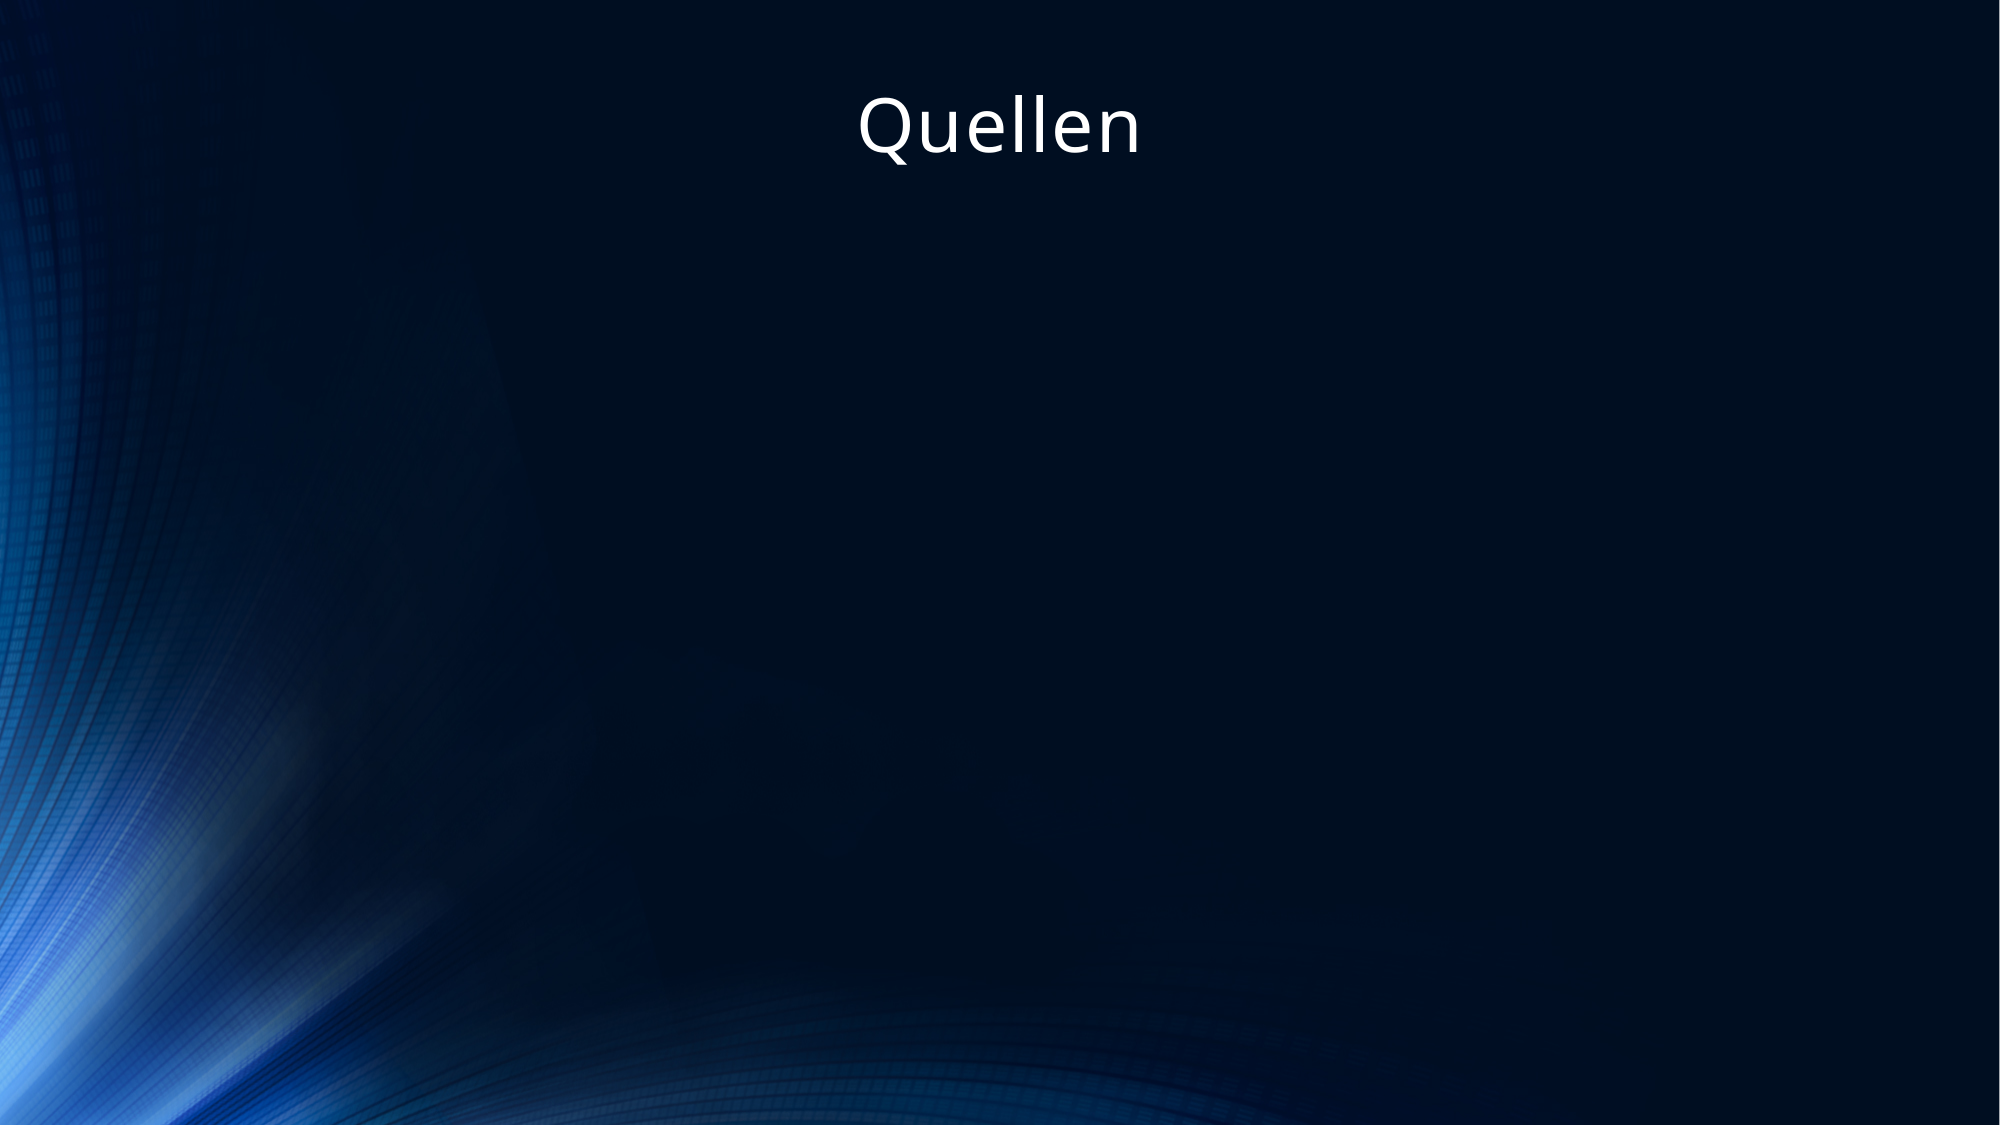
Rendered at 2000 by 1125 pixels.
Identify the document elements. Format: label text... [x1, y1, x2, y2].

text_box Quellen [249, 62, 1750, 177]
